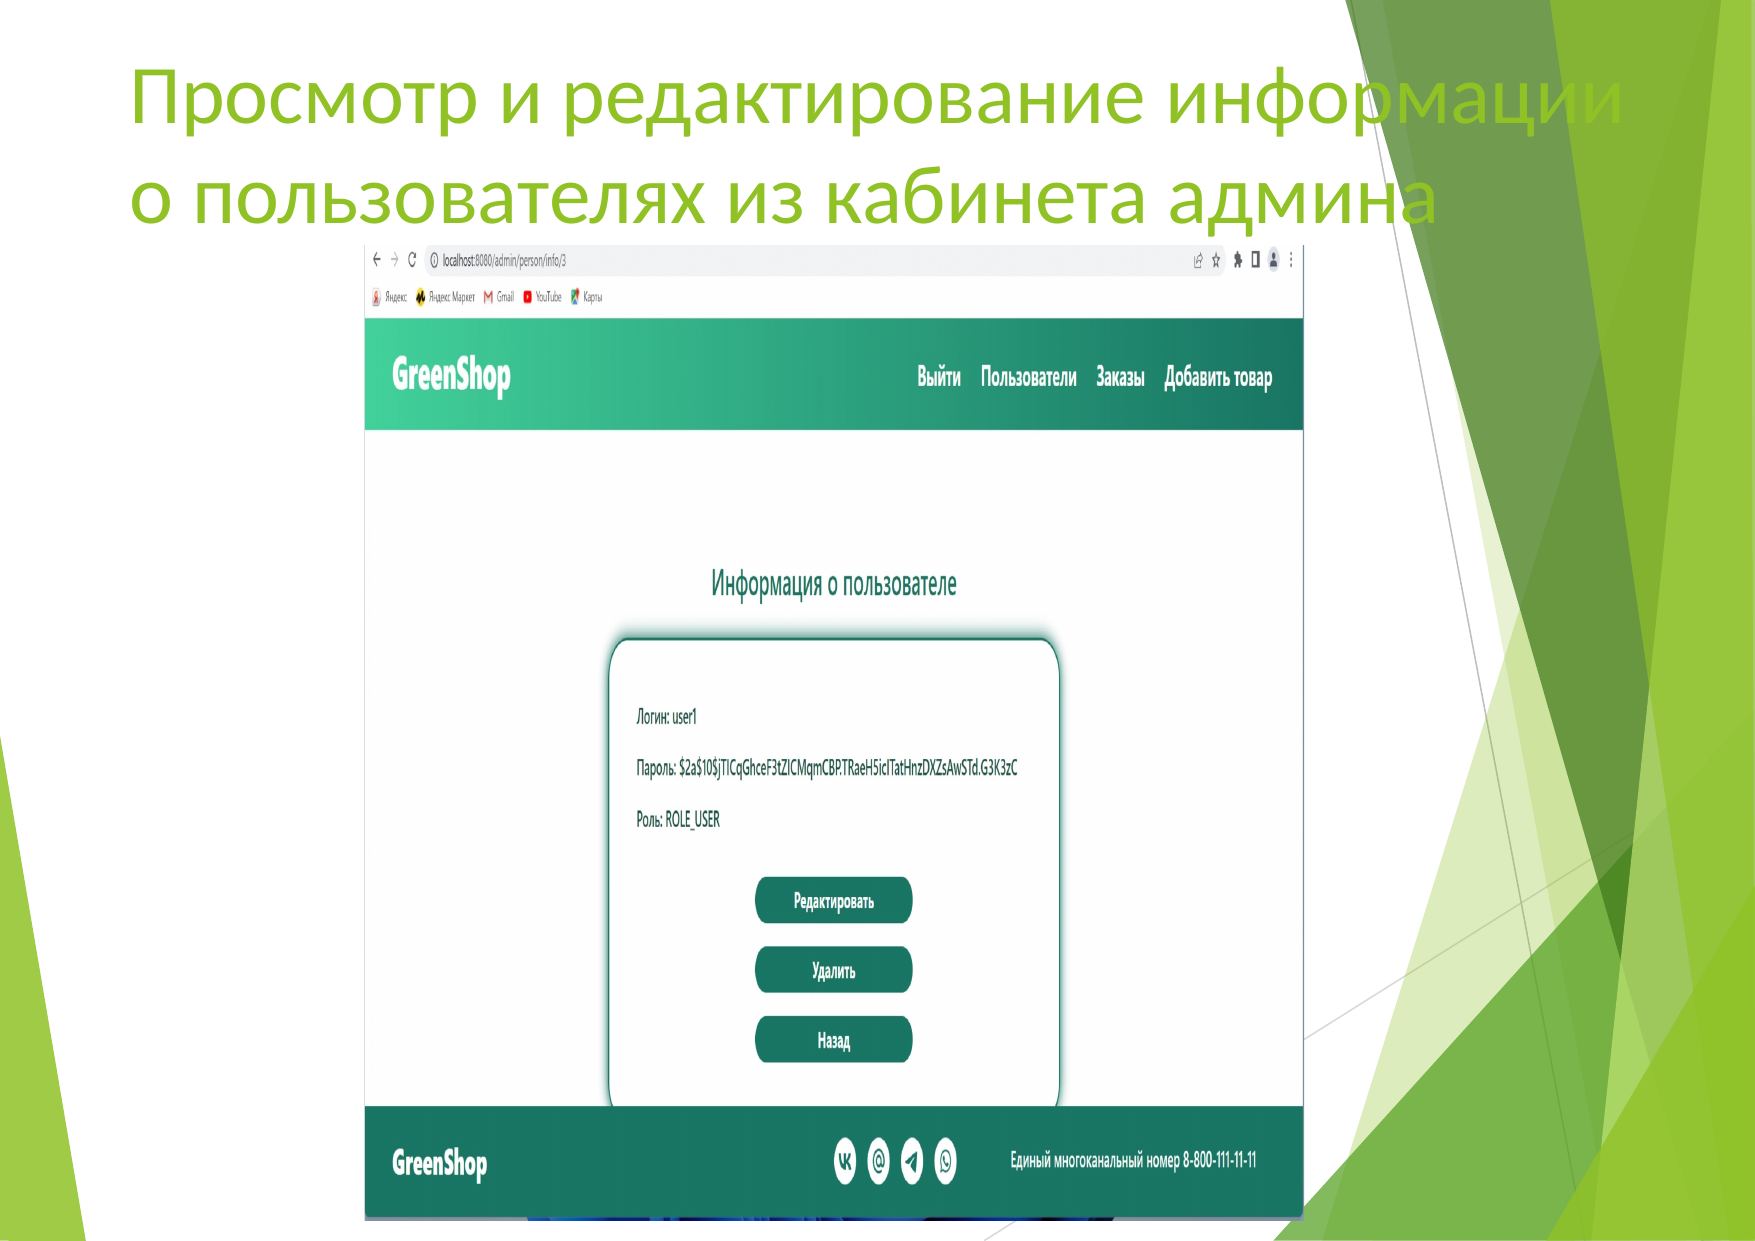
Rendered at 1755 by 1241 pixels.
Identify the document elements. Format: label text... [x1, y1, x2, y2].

picture [364, 245, 1305, 1221]
title Просмотр и редактирование информации о пользователях из кабинета админа [114, 32, 1665, 246]
